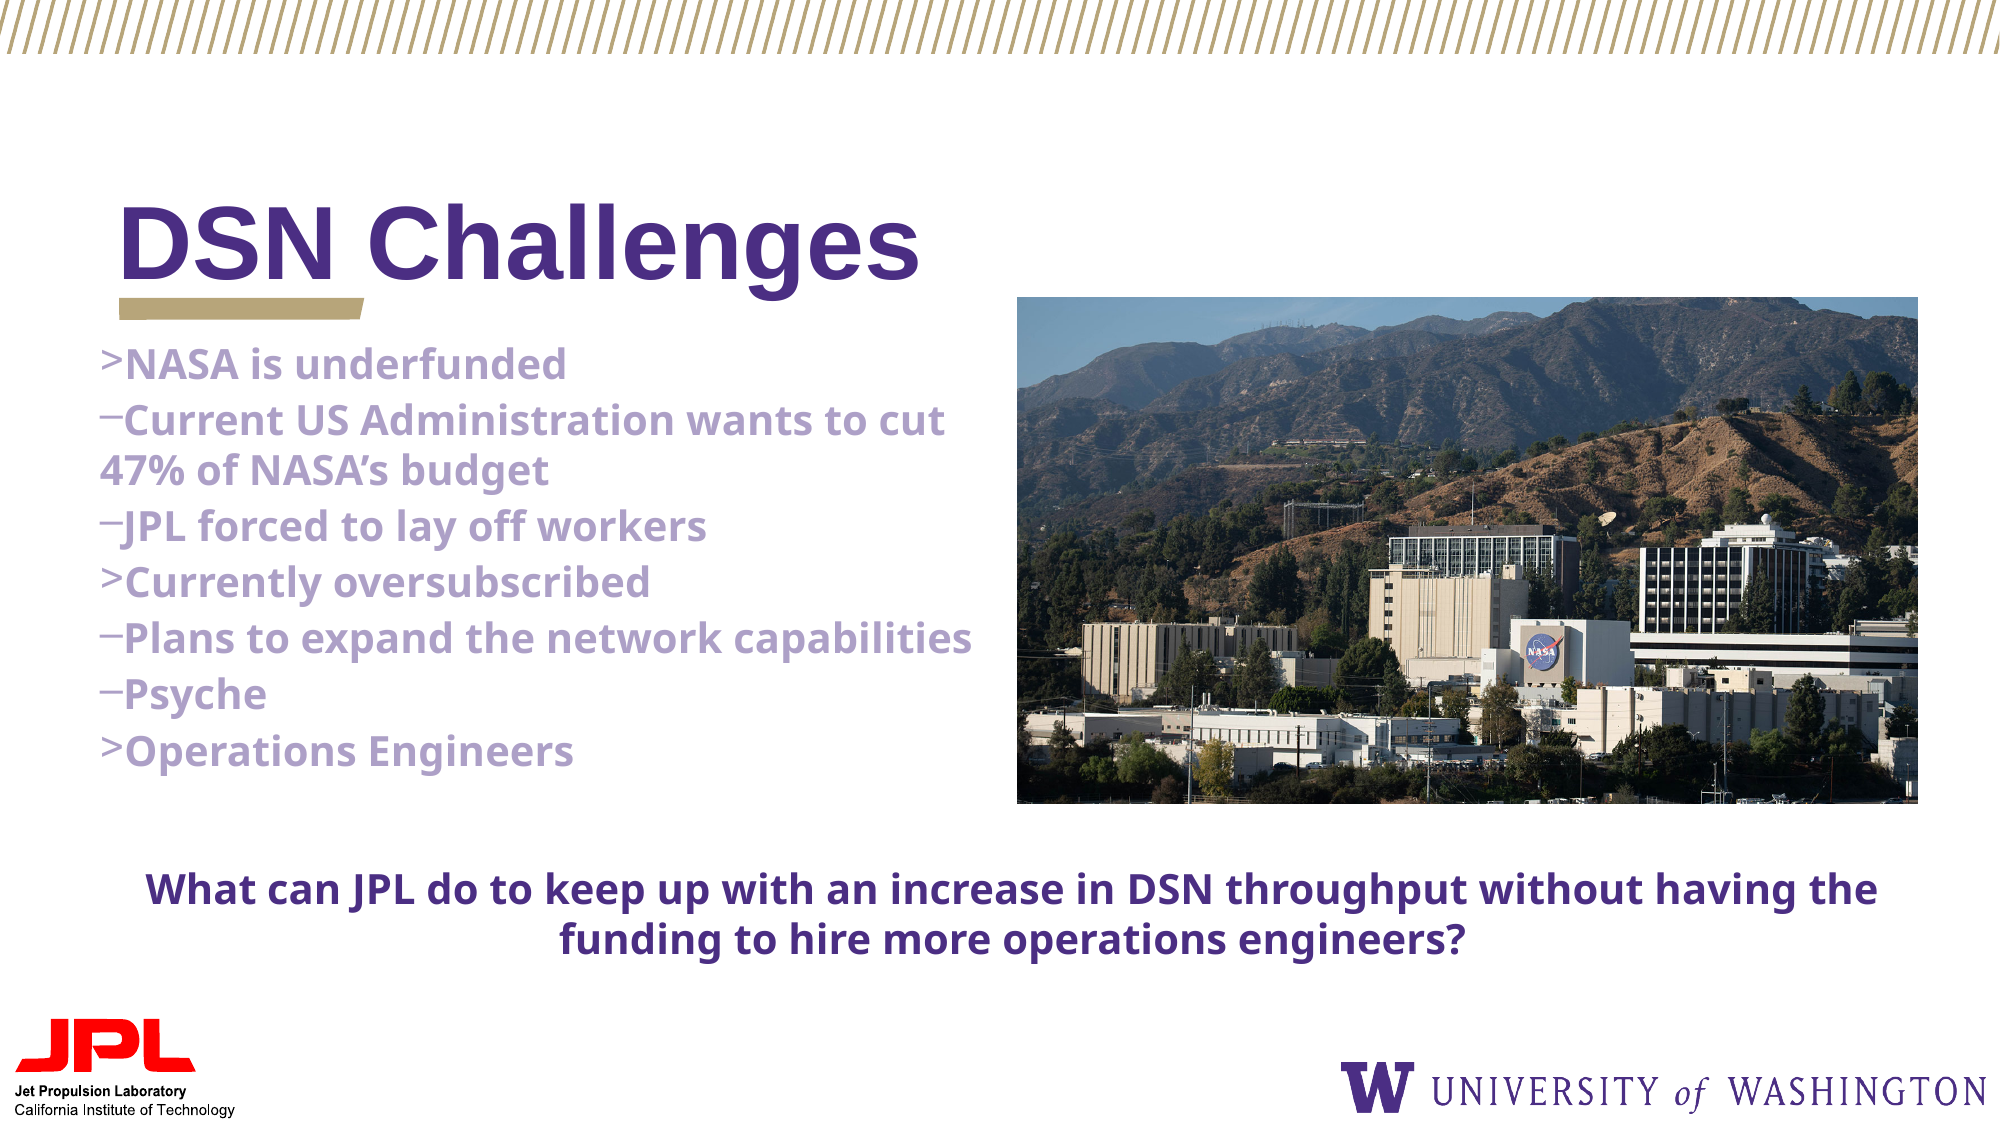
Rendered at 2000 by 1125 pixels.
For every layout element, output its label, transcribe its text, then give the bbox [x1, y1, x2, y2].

list What can JPL do to keep up with an increase in DSN throughput without having the funding to hire more operations engineers? [112, 862, 1913, 1013]
title DSN Challenges [117, 112, 1918, 300]
picture [1017, 297, 1918, 804]
text_box [75, 337, 976, 863]
